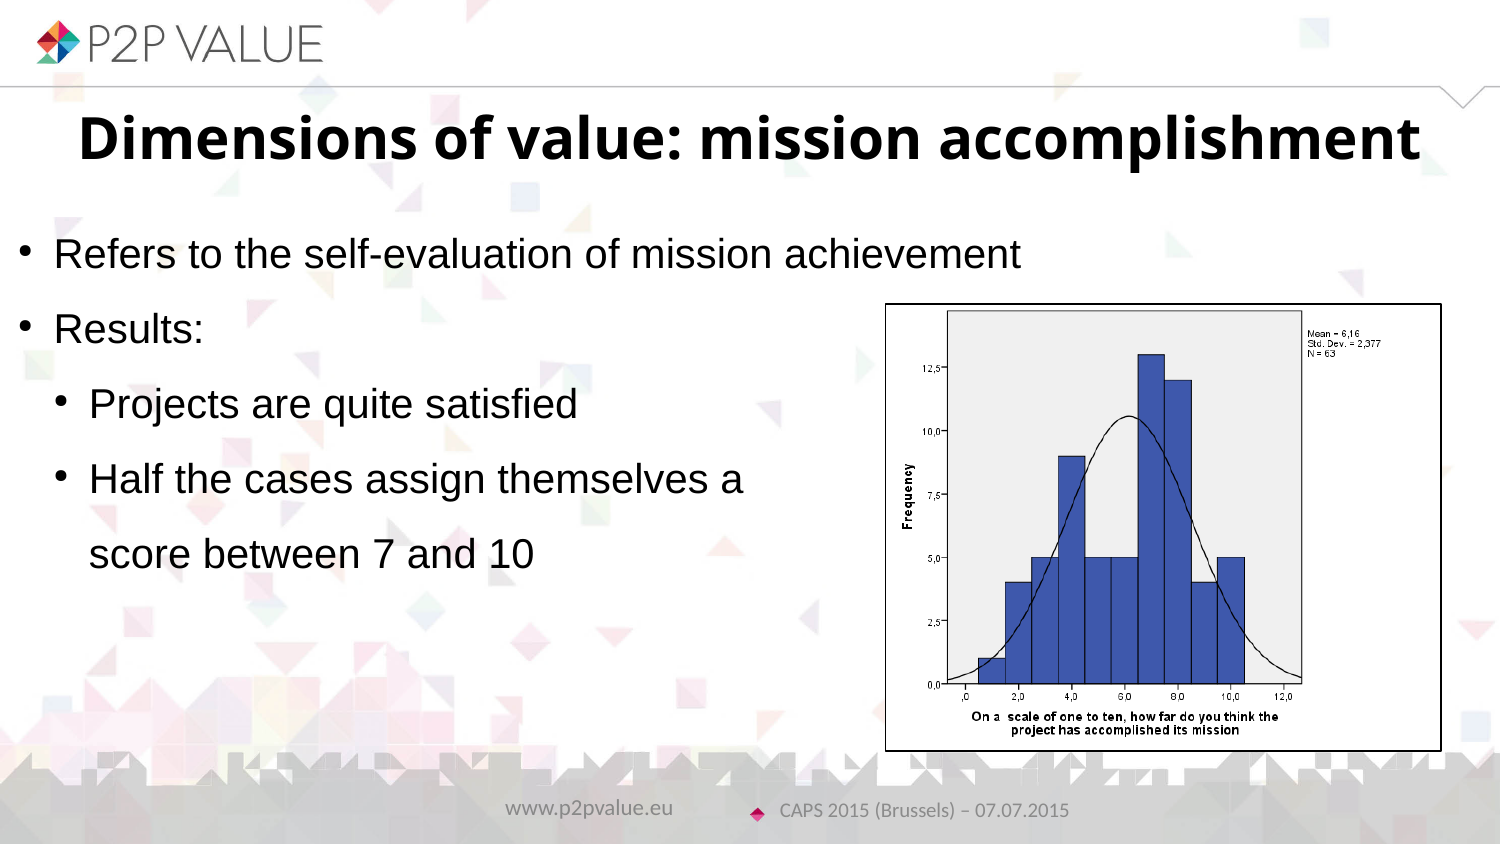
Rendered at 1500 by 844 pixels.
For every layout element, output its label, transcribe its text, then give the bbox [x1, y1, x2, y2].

picture [0, 0, 1500, 844]
text_box www.p2pvalue.eu [499, 786, 718, 826]
text_box Refers to the self-evaluation of mission achievement Results: Projects are quite satisfied Half the cases assign themselves a score between 7 and 10 [4, 195, 1486, 736]
text_box CAPS 2015 (Brussels) – 07.07.2015 [766, 786, 1459, 832]
title Dimensions of value: mission accomplishment [15, 92, 1486, 181]
